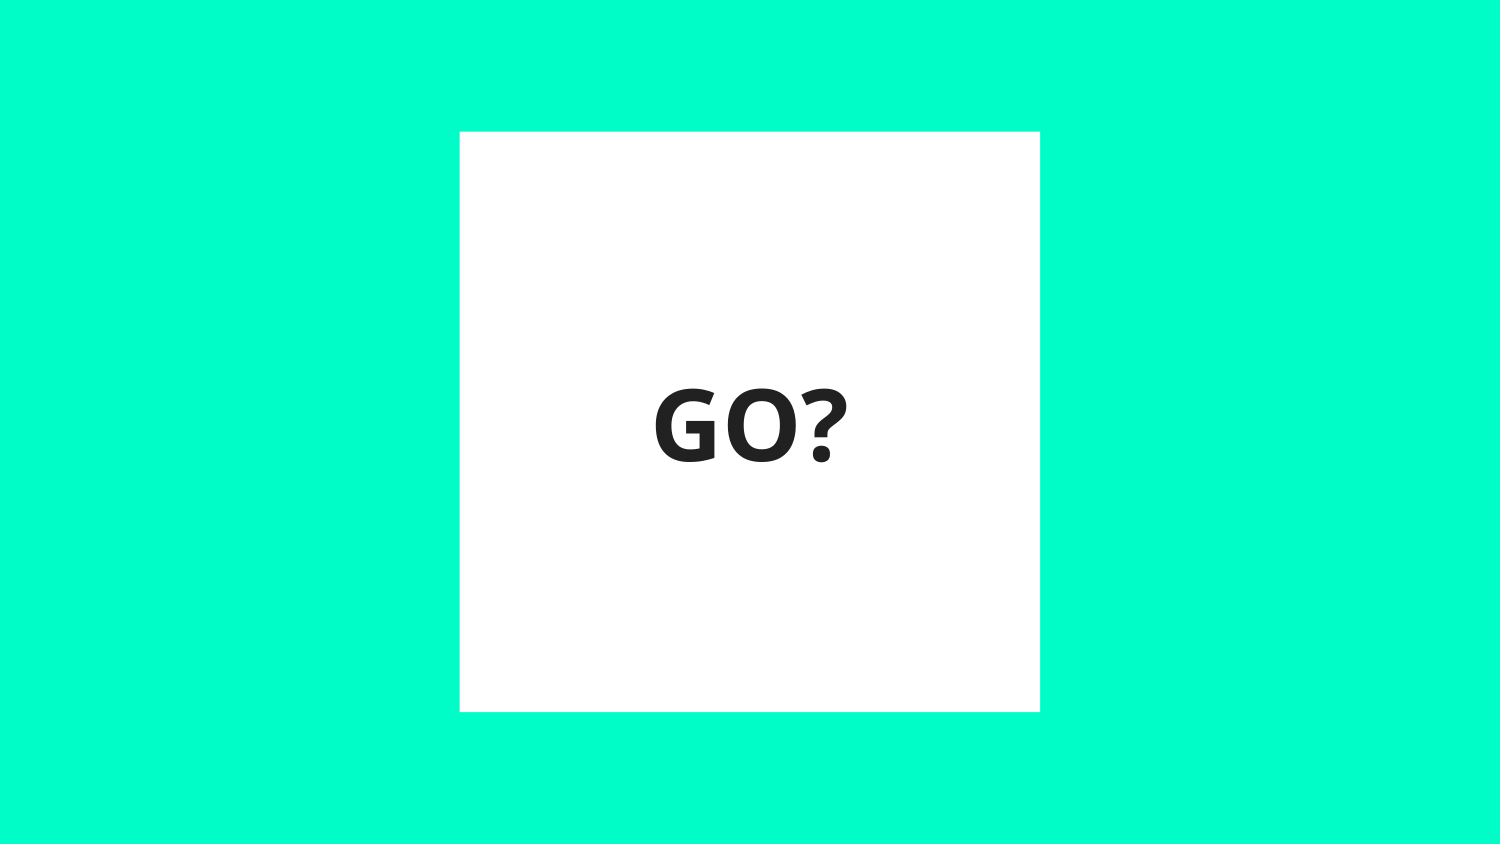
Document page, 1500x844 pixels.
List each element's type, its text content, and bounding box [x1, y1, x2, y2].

title GO? [459, 131, 1041, 713]
